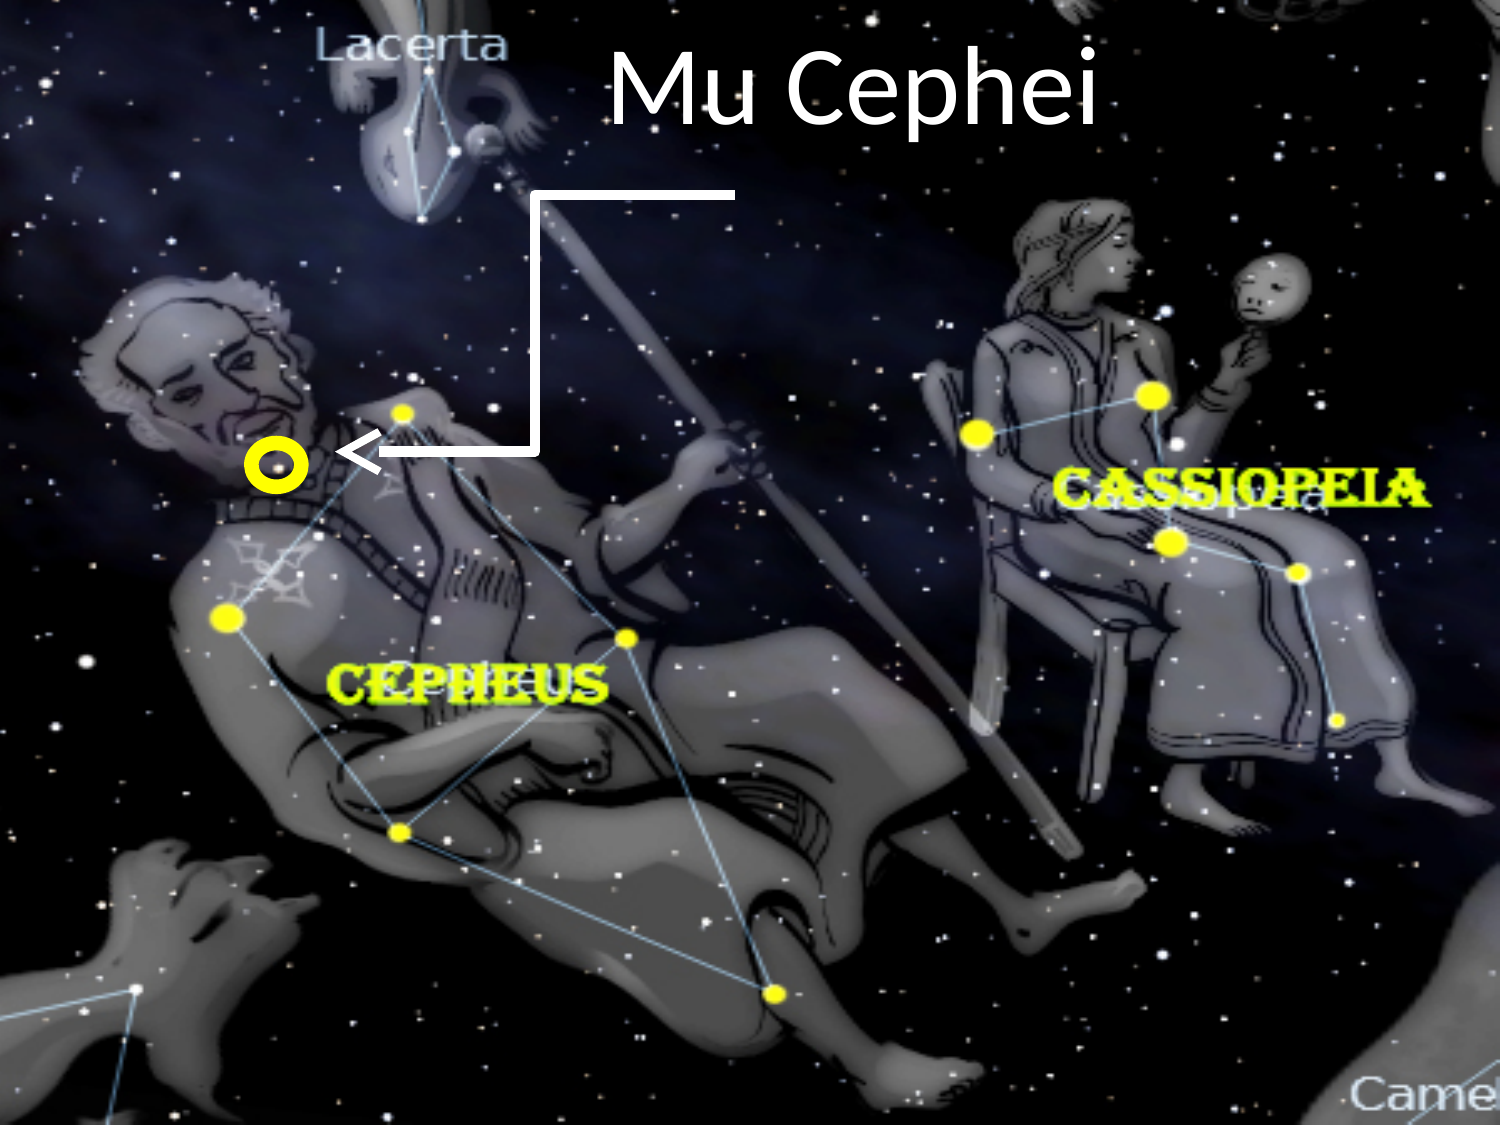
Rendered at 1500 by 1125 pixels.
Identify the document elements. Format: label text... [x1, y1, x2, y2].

picture [0, 0, 1500, 1125]
text_box Mu Cephei [590, 4, 1137, 155]
